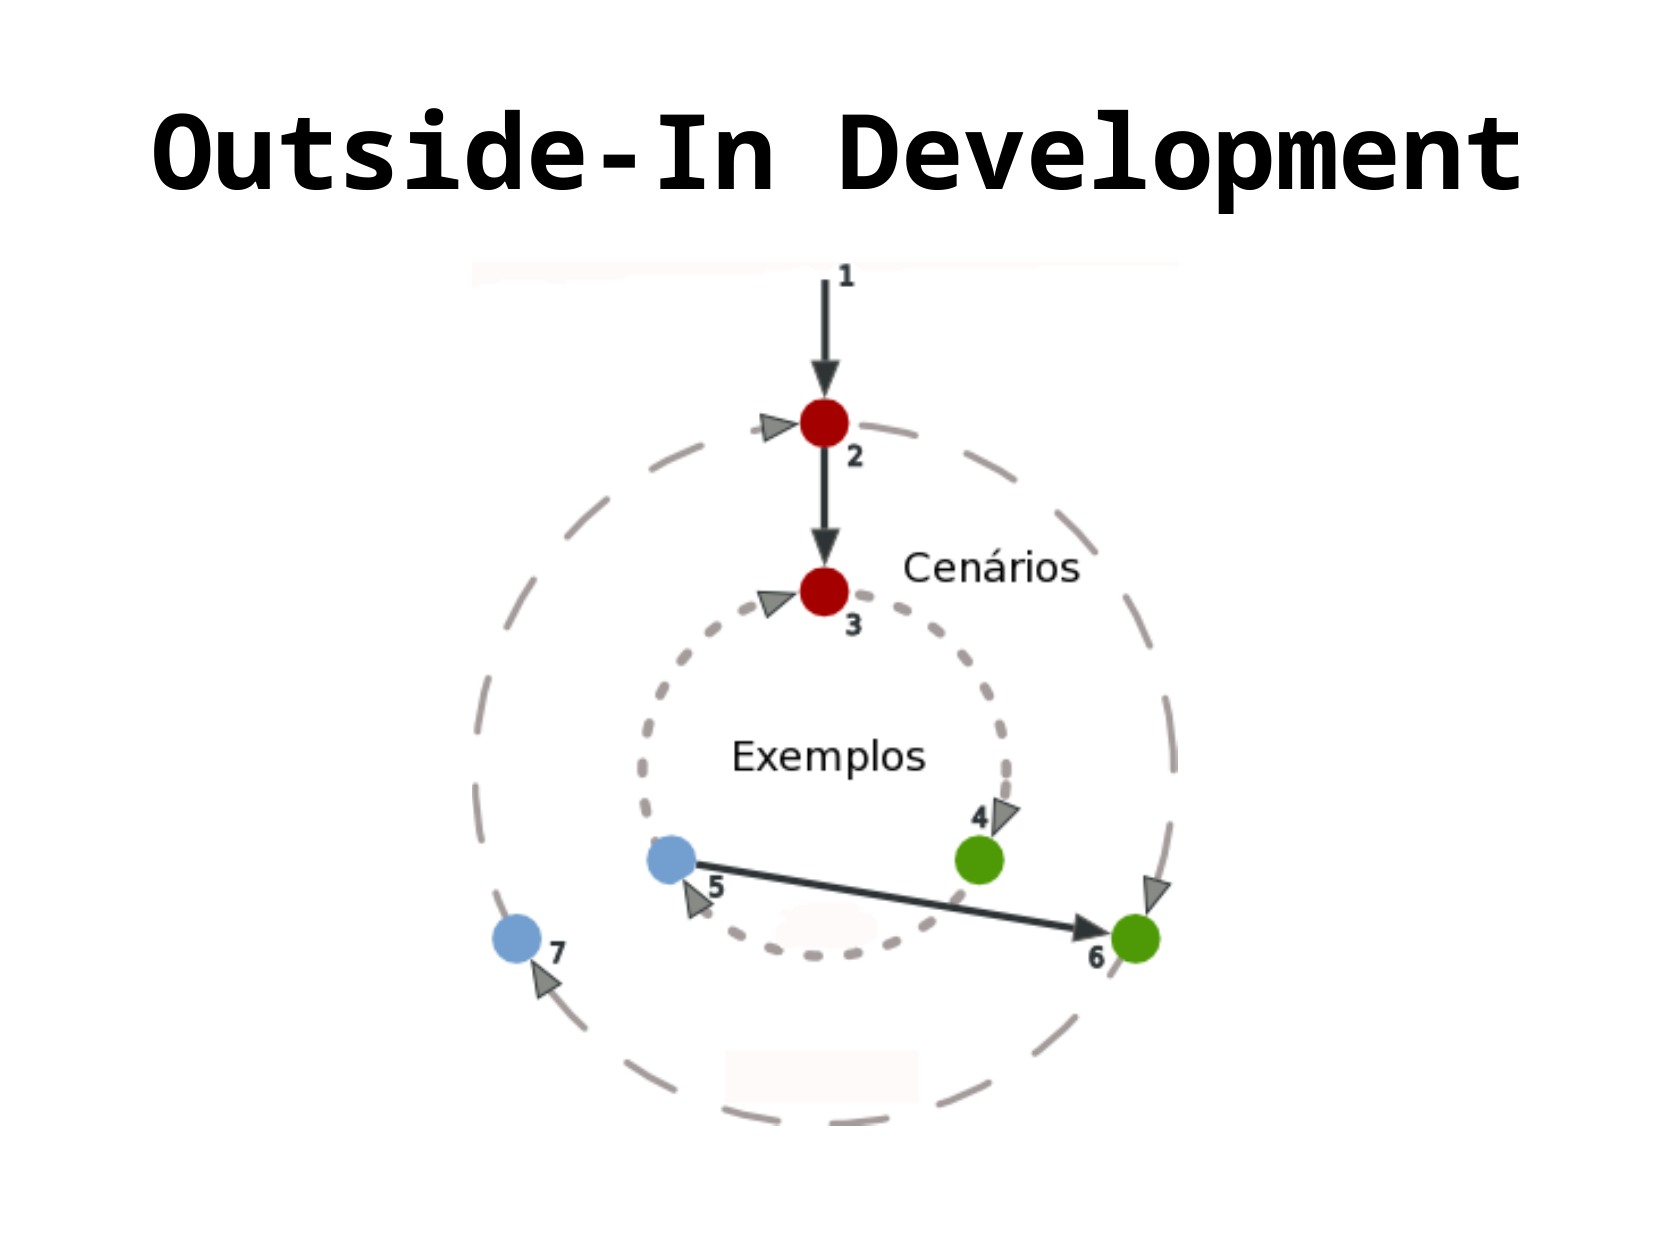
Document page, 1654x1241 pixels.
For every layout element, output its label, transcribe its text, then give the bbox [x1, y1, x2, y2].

text_box Outside-In Development [88, 70, 1589, 209]
picture [472, 262, 1178, 1126]
